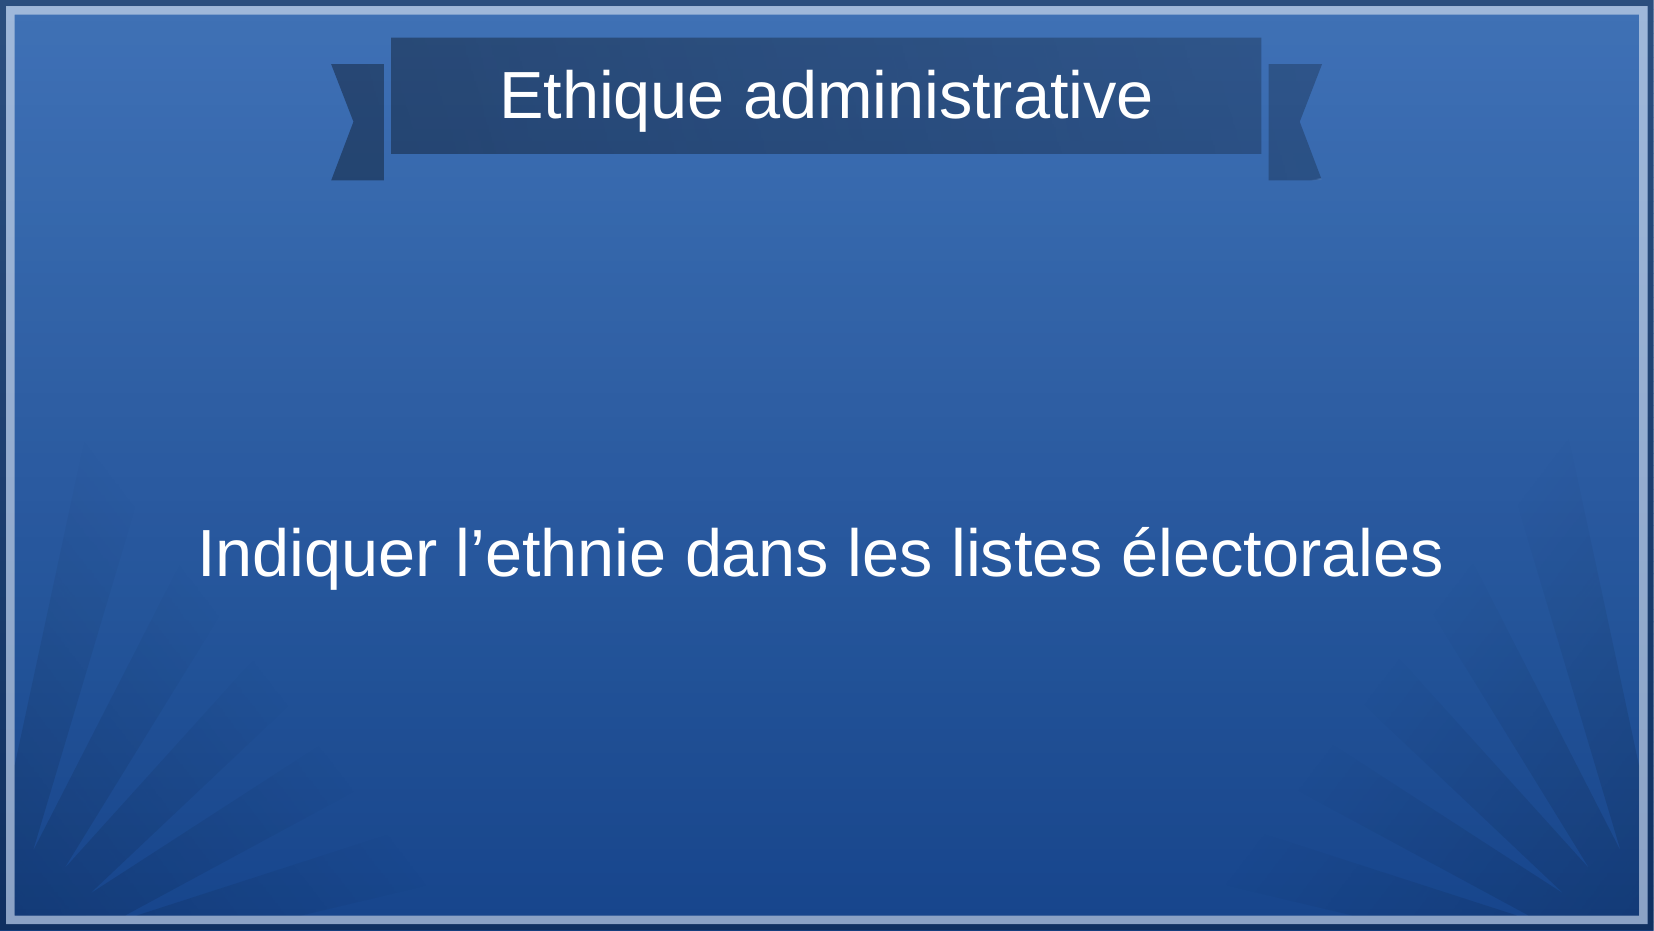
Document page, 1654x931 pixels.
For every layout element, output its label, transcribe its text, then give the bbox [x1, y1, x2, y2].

text_box Indiquer l’ethnie dans les listes électorales [76, 509, 1565, 591]
text_box Ethique administrative [82, 39, 1571, 144]
